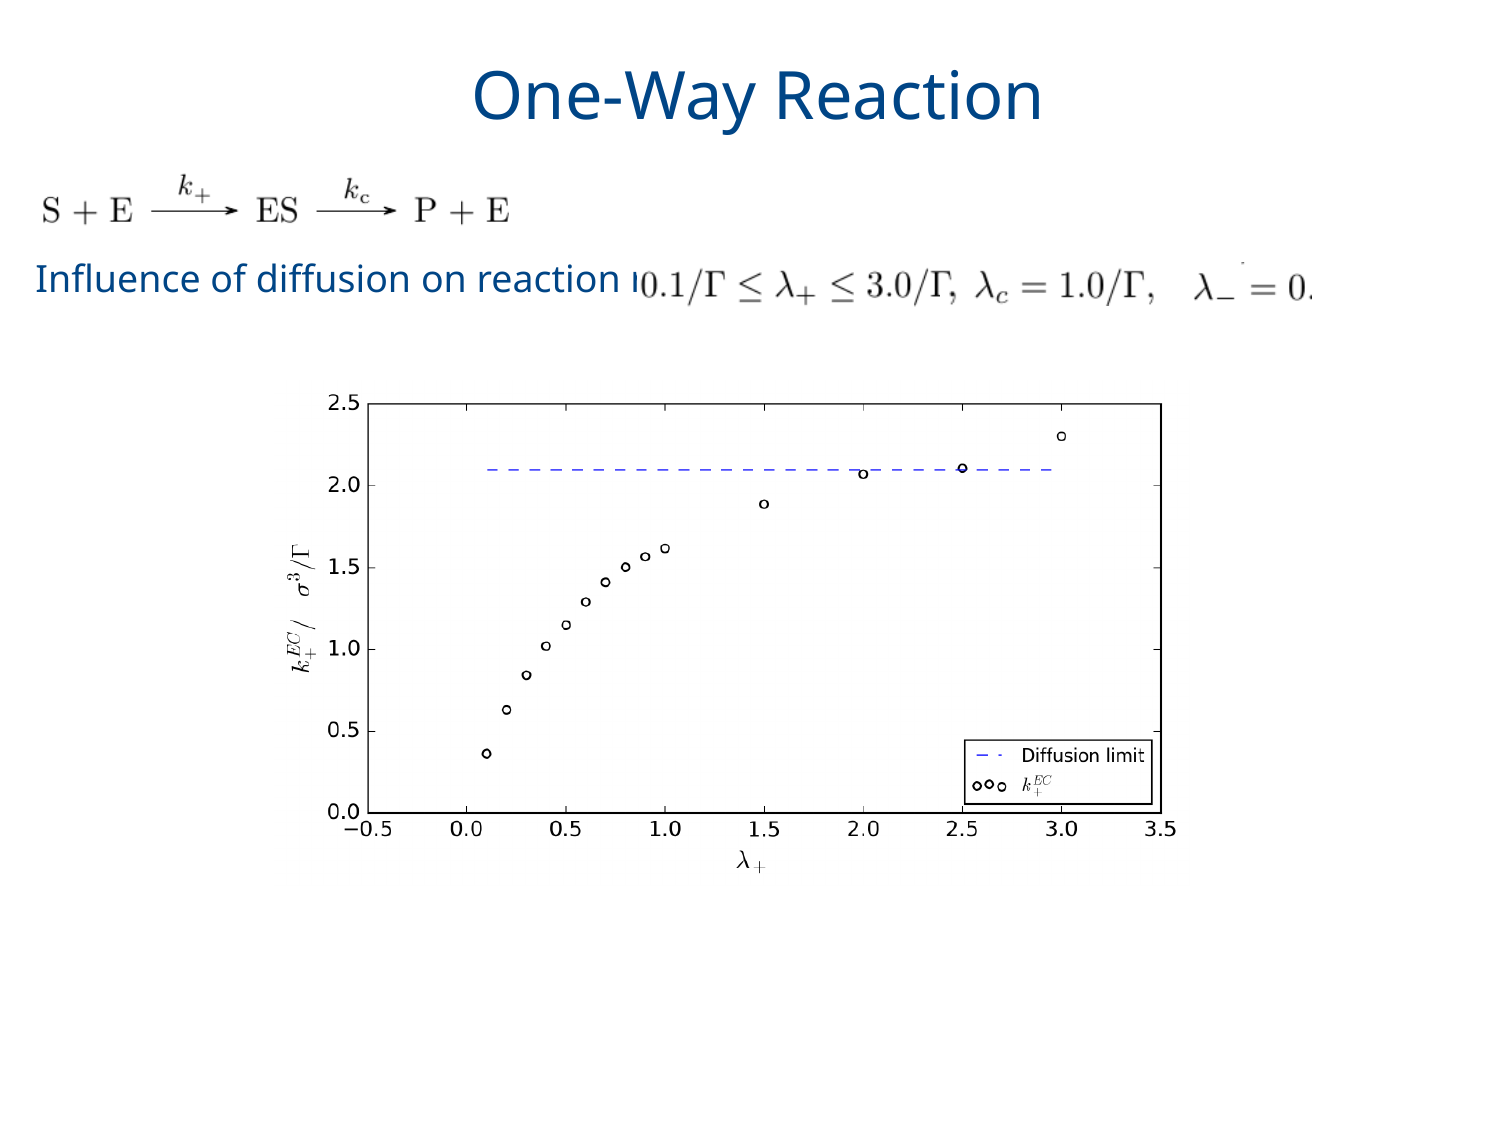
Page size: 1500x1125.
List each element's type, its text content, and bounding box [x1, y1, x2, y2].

list Influence of diffusion on reaction rate: [35, 165, 1454, 721]
picture [35, 171, 520, 233]
title One-Way Reaction [75, 21, 1425, 165]
picture [1192, 262, 1312, 308]
picture [637, 264, 1158, 308]
picture [271, 366, 1193, 890]
